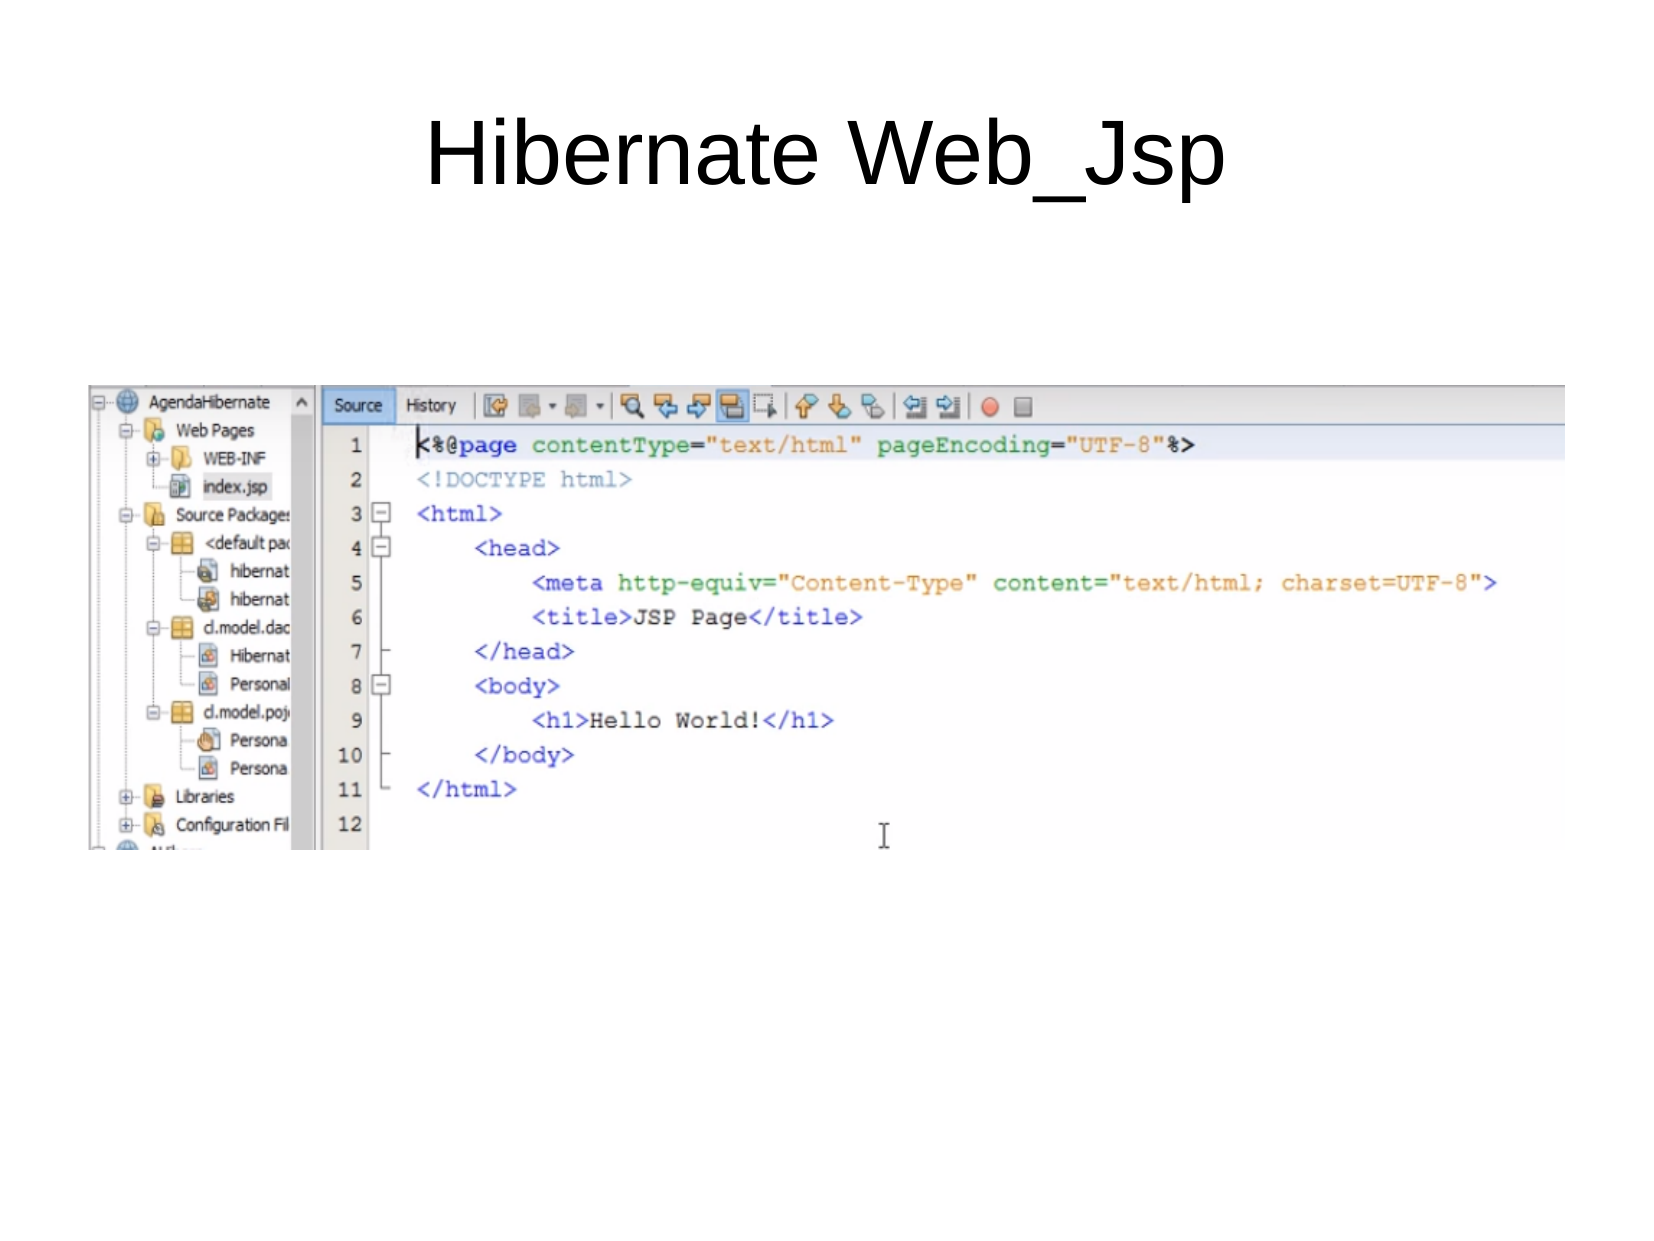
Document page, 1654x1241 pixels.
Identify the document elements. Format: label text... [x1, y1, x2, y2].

title Hibernate Web_Jsp [82, 49, 1571, 257]
picture [88, 385, 1565, 850]
